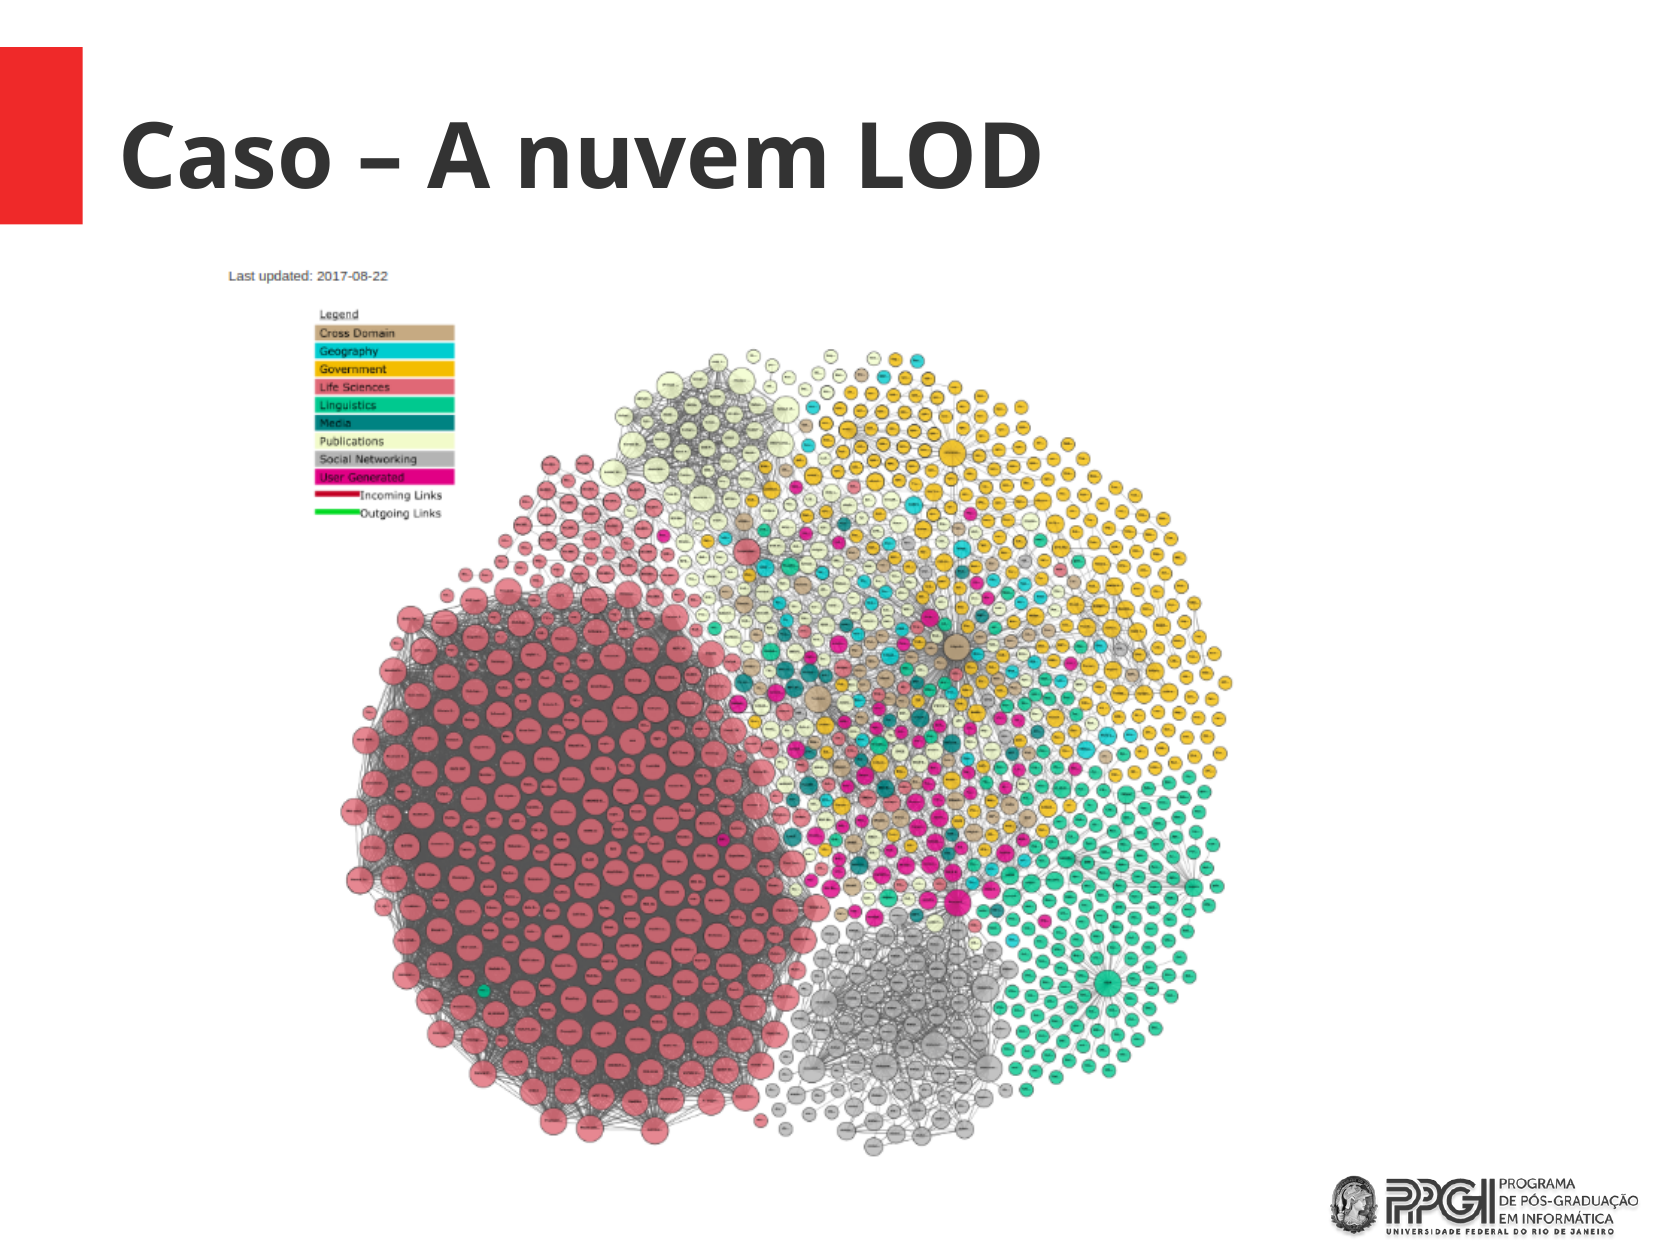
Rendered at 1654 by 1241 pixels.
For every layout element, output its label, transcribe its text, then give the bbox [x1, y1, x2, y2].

title Caso – A nuvem LOD [118, 49, 1571, 257]
picture [93, 260, 1459, 1170]
